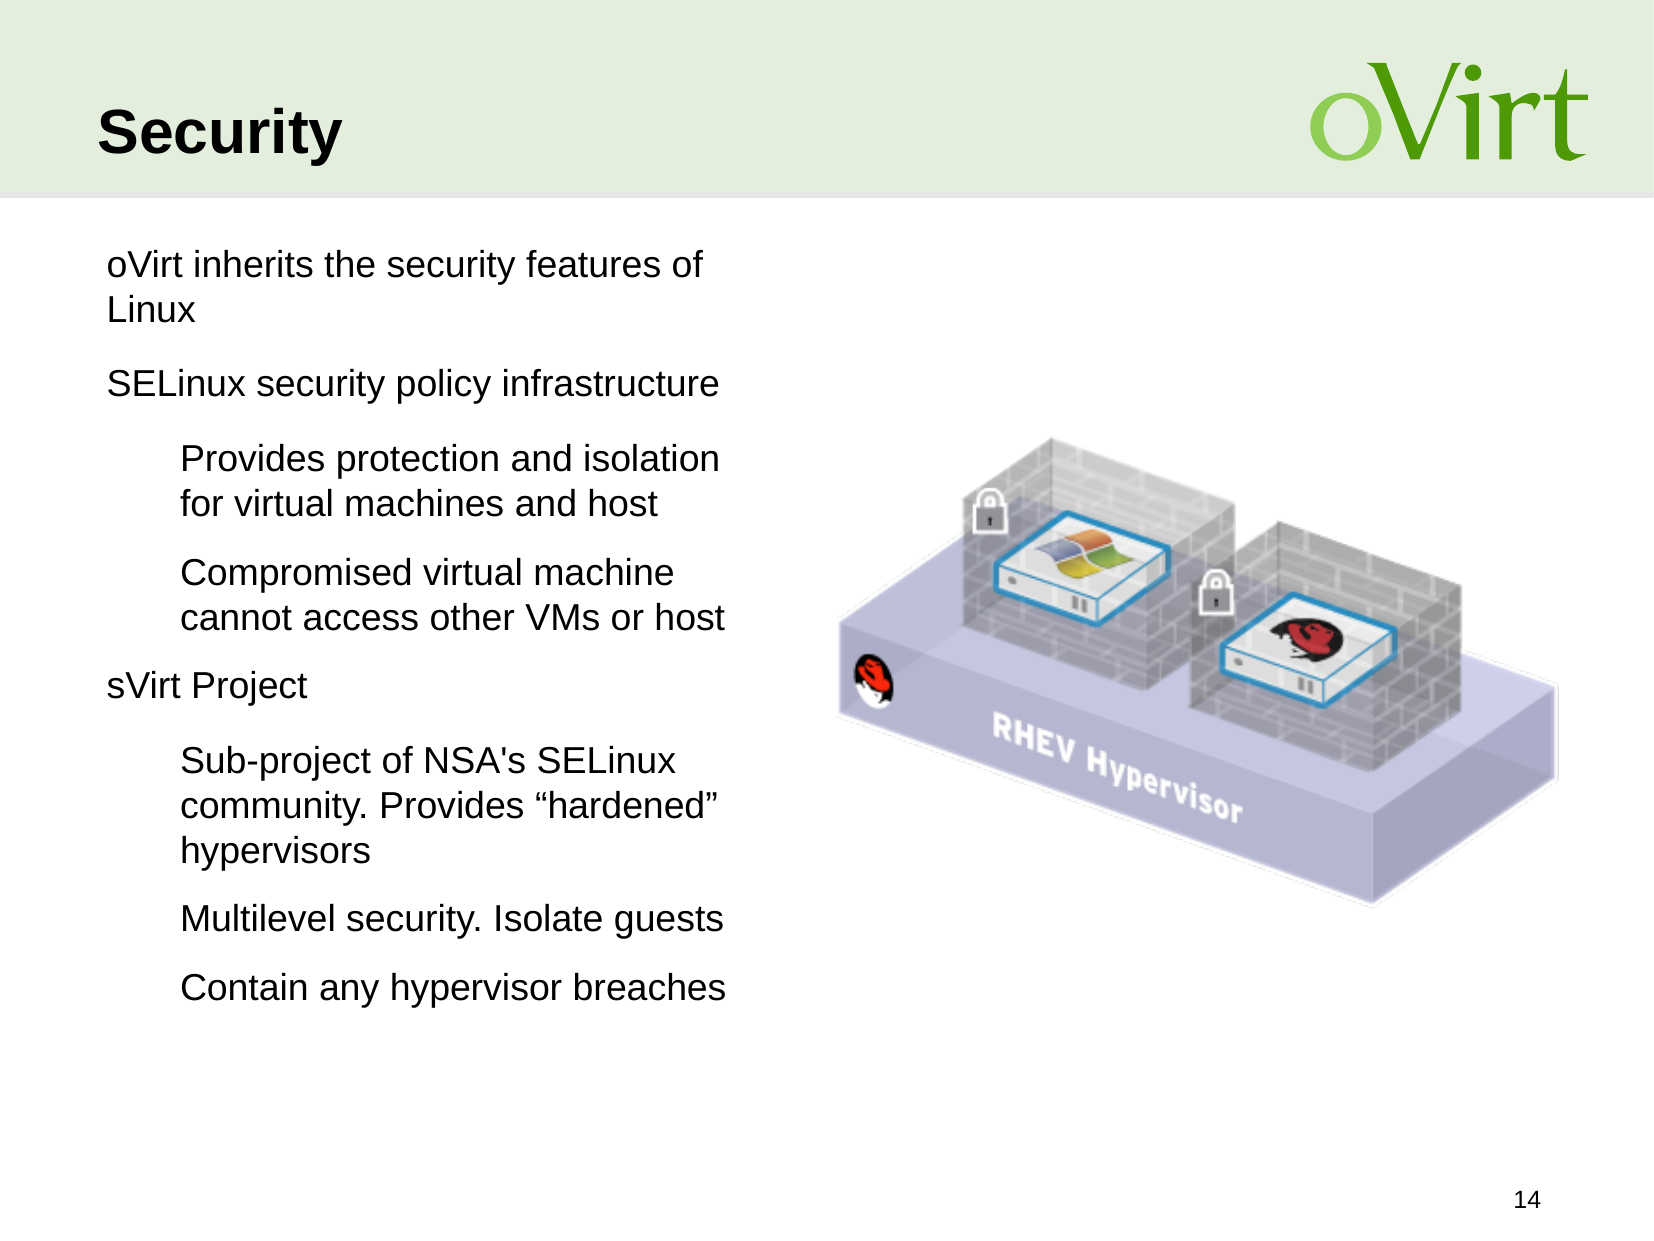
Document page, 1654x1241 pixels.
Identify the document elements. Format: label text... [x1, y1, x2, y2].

title Security [82, 37, 1571, 226]
list oVirt inherits the security features of Linux SELinux security policy infrastructure Provides protection and isolation for virtual machines and host Compromised virtual machine cannot access other VMs or host sVirt Project Sub-project of NSA's SELinux community. Provides “hardened” hypervisors Multilevel security. Isolate guests Contain any hypervisor breaches [76, 232, 784, 1073]
picture [837, 420, 1604, 910]
